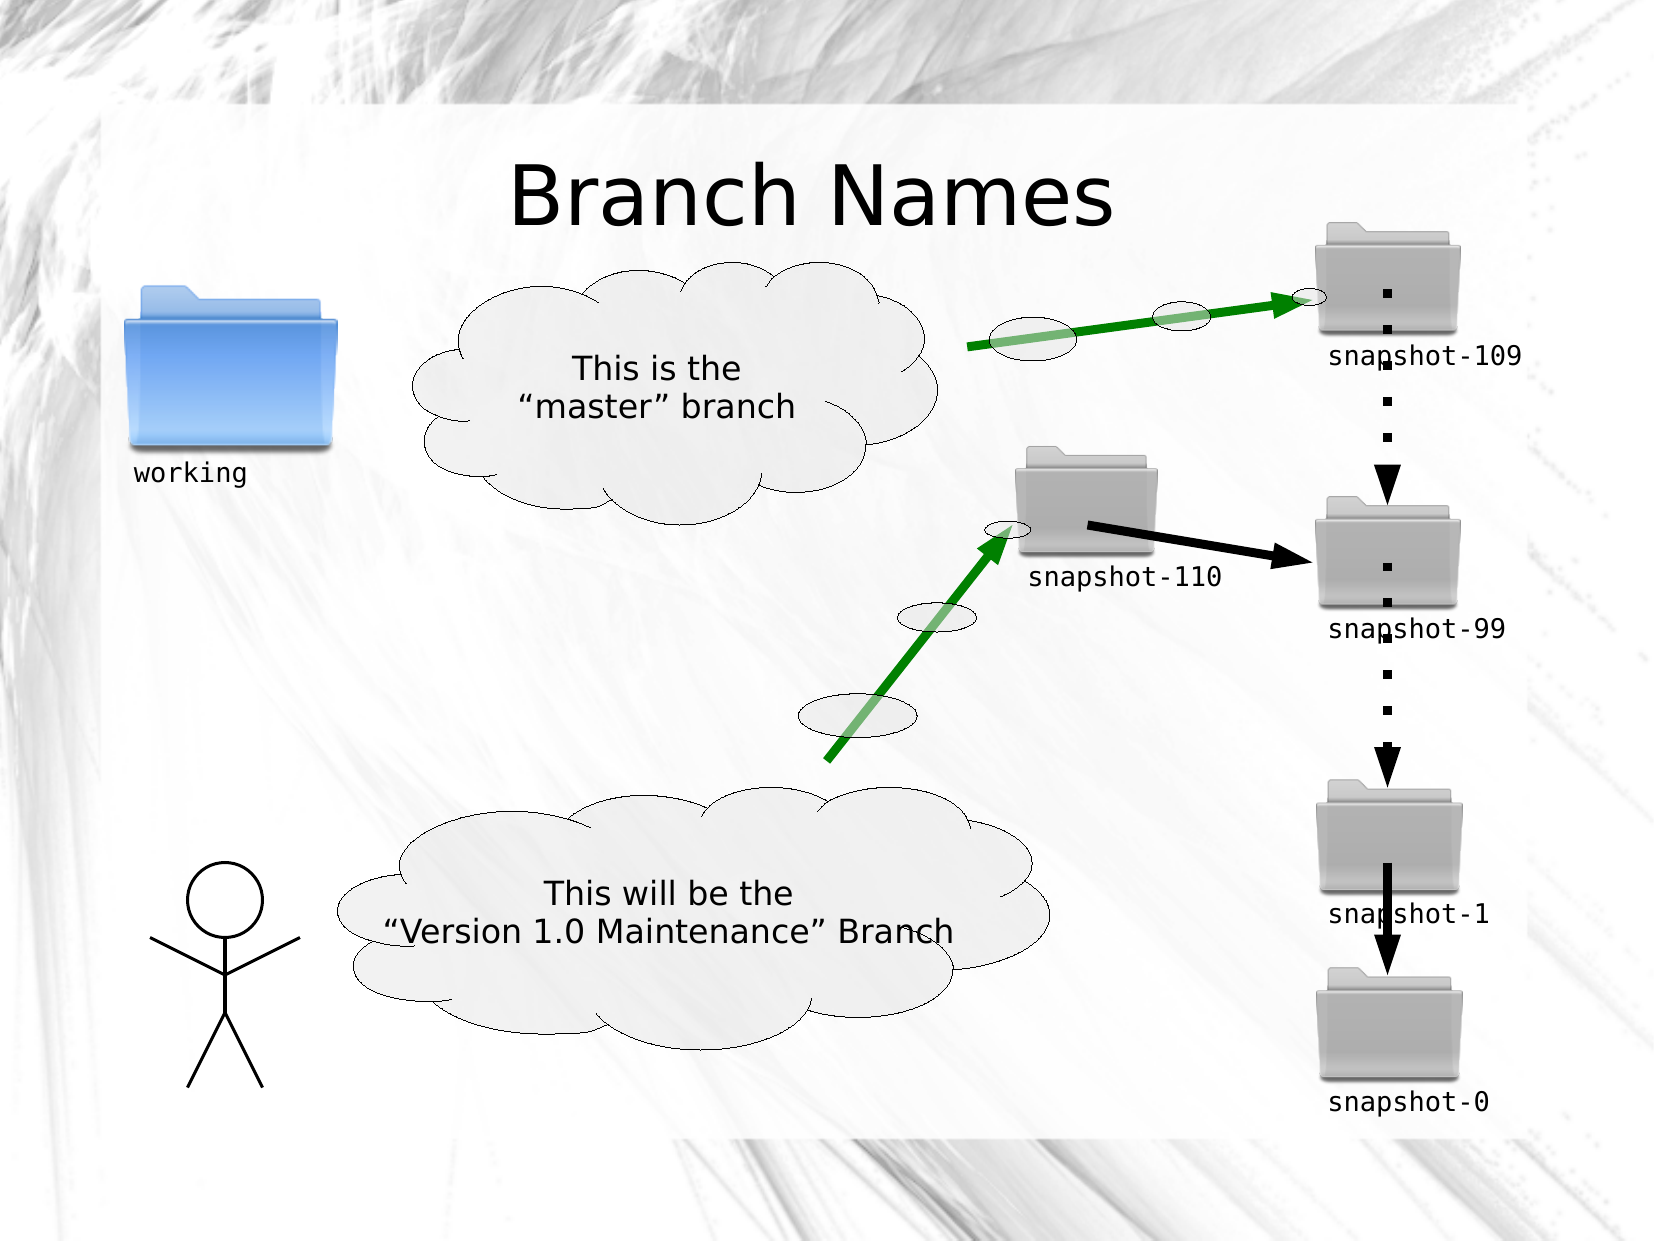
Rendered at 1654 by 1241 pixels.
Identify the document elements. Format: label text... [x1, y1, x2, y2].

text_box This is the “master” branch [412, 262, 938, 526]
text_box This is the “master” branch [989, 317, 1077, 361]
text_box This is the “master” branch [1292, 288, 1327, 306]
text_box This is the “master” branch [1152, 301, 1211, 331]
text_box working [119, 450, 263, 497]
picture [0, 0, 1654, 1241]
title Branch Names [118, 112, 1506, 281]
text_box This will be the “Version 1.0 Maintenance” Branch [798, 693, 918, 738]
text_box snapshot-0 [1312, 1078, 1505, 1126]
text_box This will be the “Version 1.0 Maintenance” Branch [897, 602, 977, 633]
text_box snapshot-110 [1012, 553, 1238, 601]
text_box snapshot-99 [1312, 606, 1521, 653]
text_box snapshot-109 [1312, 332, 1538, 379]
text_box snapshot-1 [1312, 891, 1383, 938]
text_box This will be the “Version 1.0 Maintenance” Branch [337, 787, 1050, 1051]
text_box snapshot-1 [1392, 891, 1505, 938]
